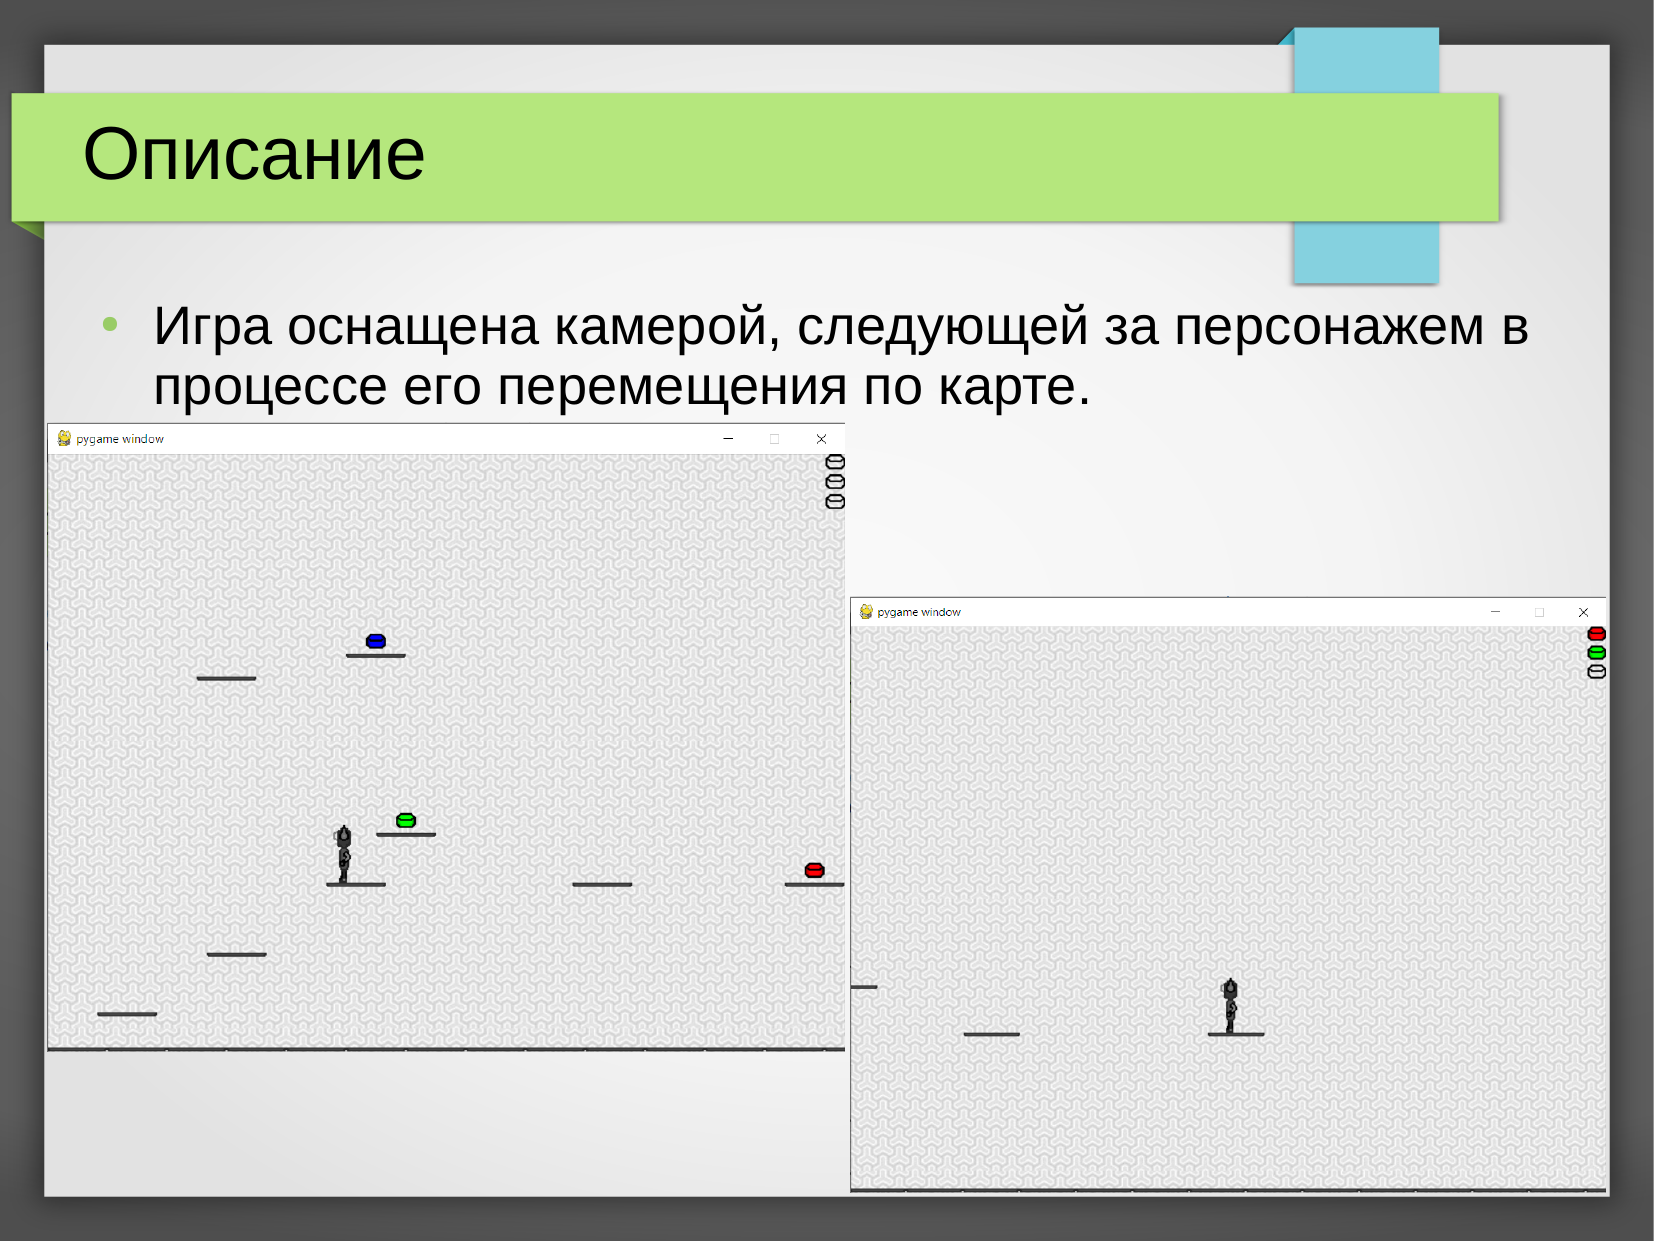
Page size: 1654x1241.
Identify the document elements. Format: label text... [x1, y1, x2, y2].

title Описание [82, 94, 1264, 213]
picture [0, 0, 1654, 1241]
list Игра оснащена камерой, следующей за персонажем в процессе его перемещения по карте. [82, 295, 1571, 1015]
